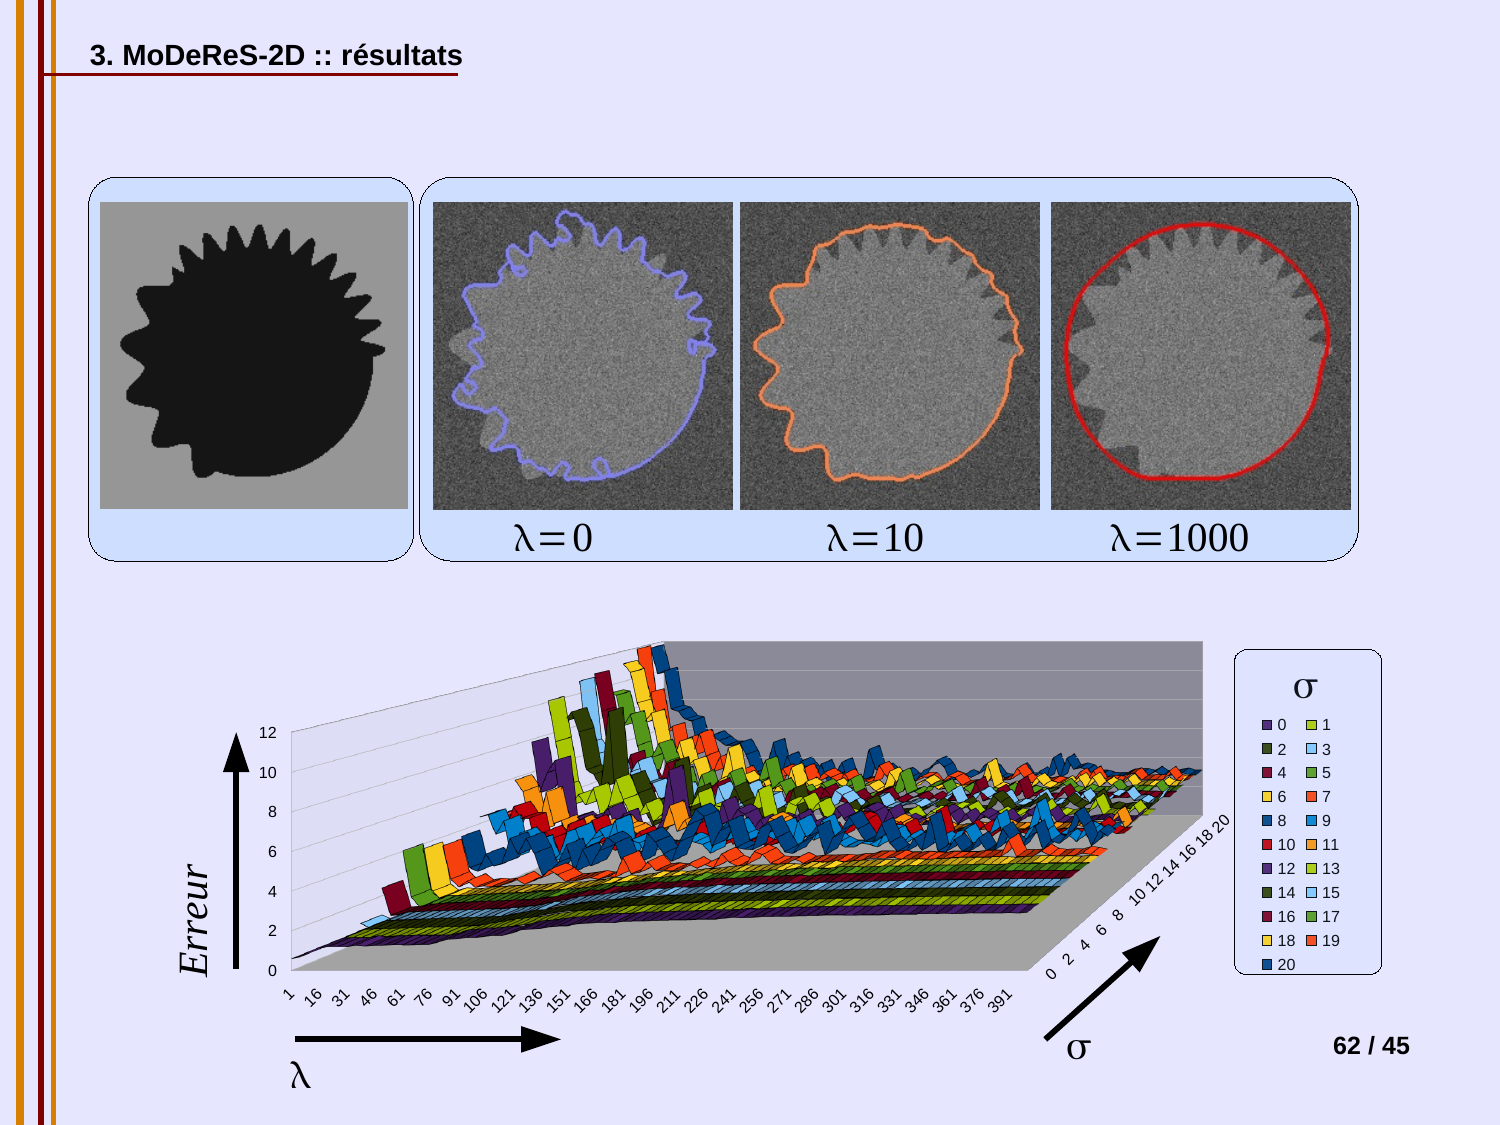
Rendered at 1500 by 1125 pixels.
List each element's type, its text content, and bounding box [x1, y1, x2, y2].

picture [1051, 202, 1351, 510]
text_box [88, 177, 414, 562]
picture [433, 202, 733, 510]
chart [236, 633, 1386, 1069]
text_box [419, 177, 1359, 562]
text_box Erreur [162, 849, 236, 993]
chart [1098, 515, 1261, 562]
title 3. MoDeReS-2D :: résultats [75, 31, 768, 80]
chart [278, 1052, 322, 1099]
chart [501, 515, 602, 562]
chart [814, 515, 936, 562]
text_box [1234, 649, 1382, 975]
picture [100, 202, 408, 509]
picture [740, 202, 1040, 510]
